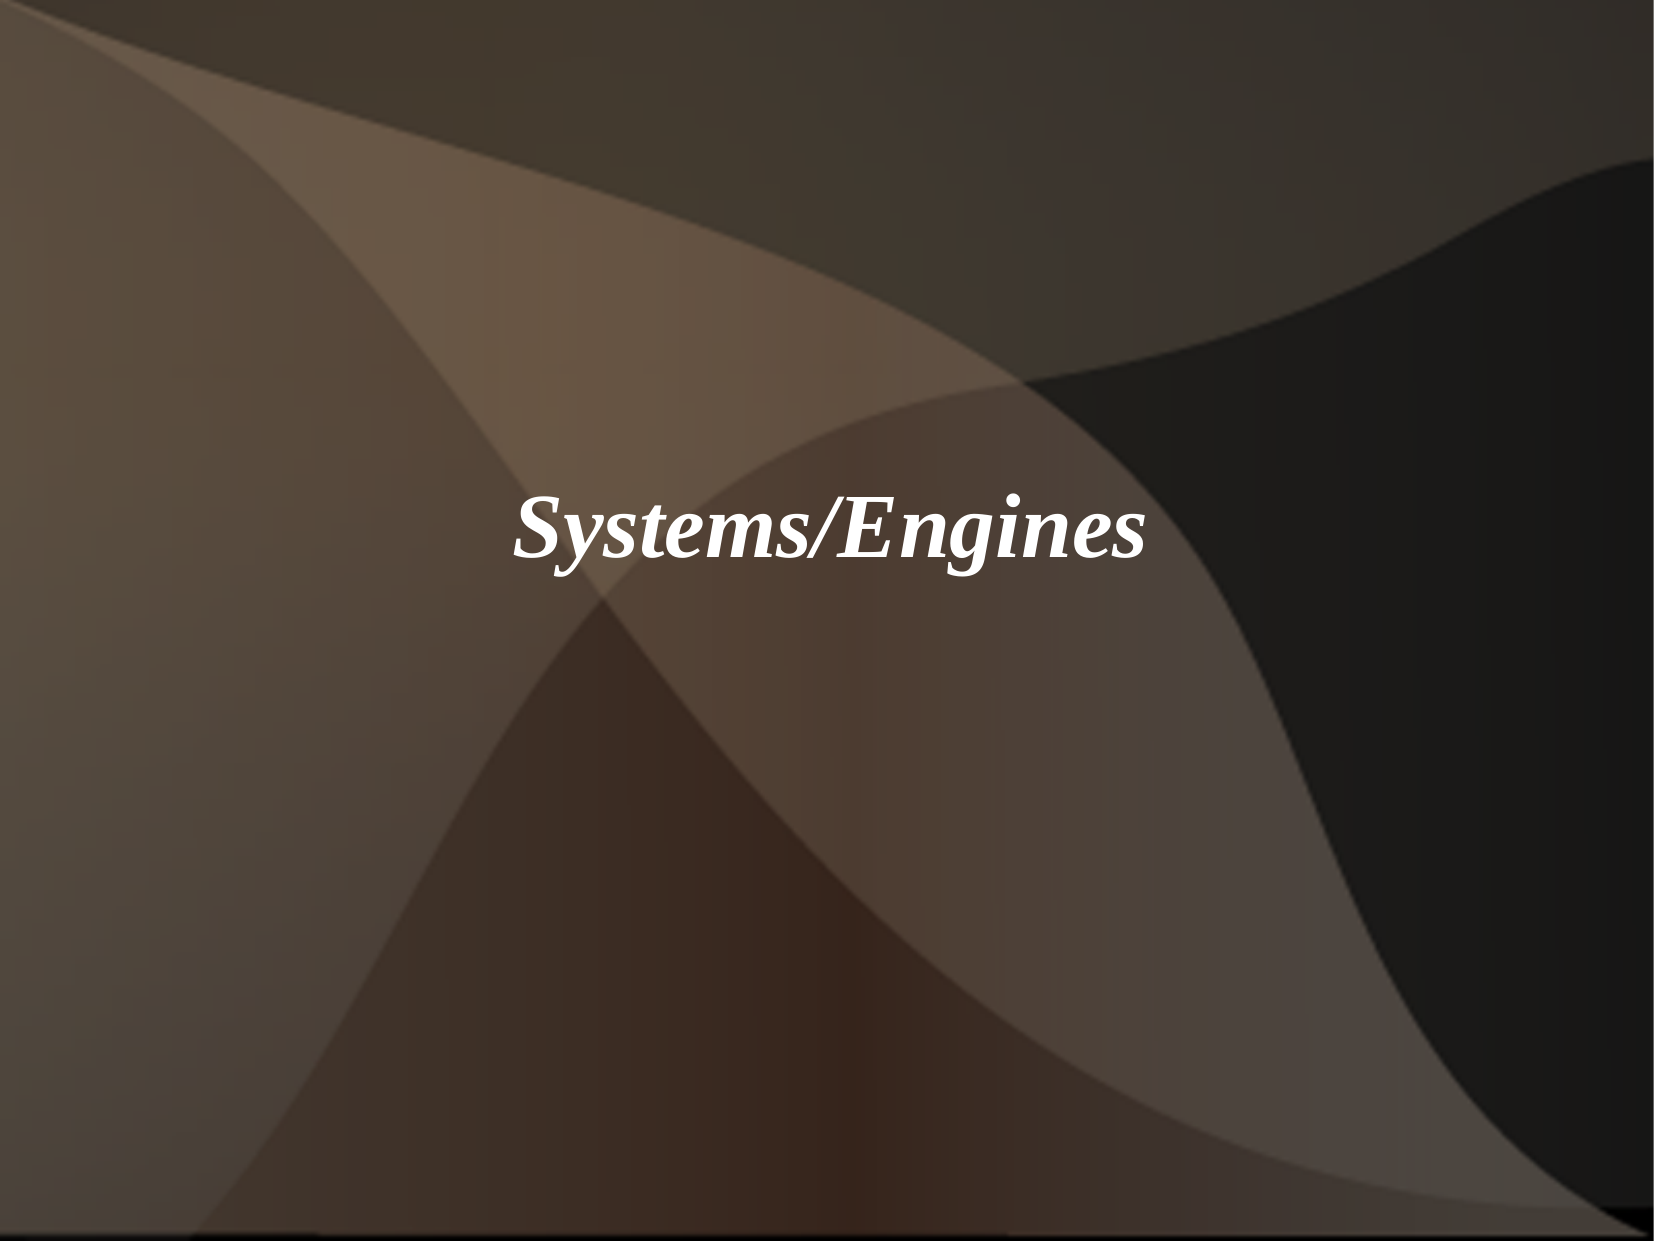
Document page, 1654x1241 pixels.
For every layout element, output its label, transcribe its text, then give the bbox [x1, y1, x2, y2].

picture [0, 0, 1654, 1241]
title Systems/Engines [86, 422, 1576, 631]
